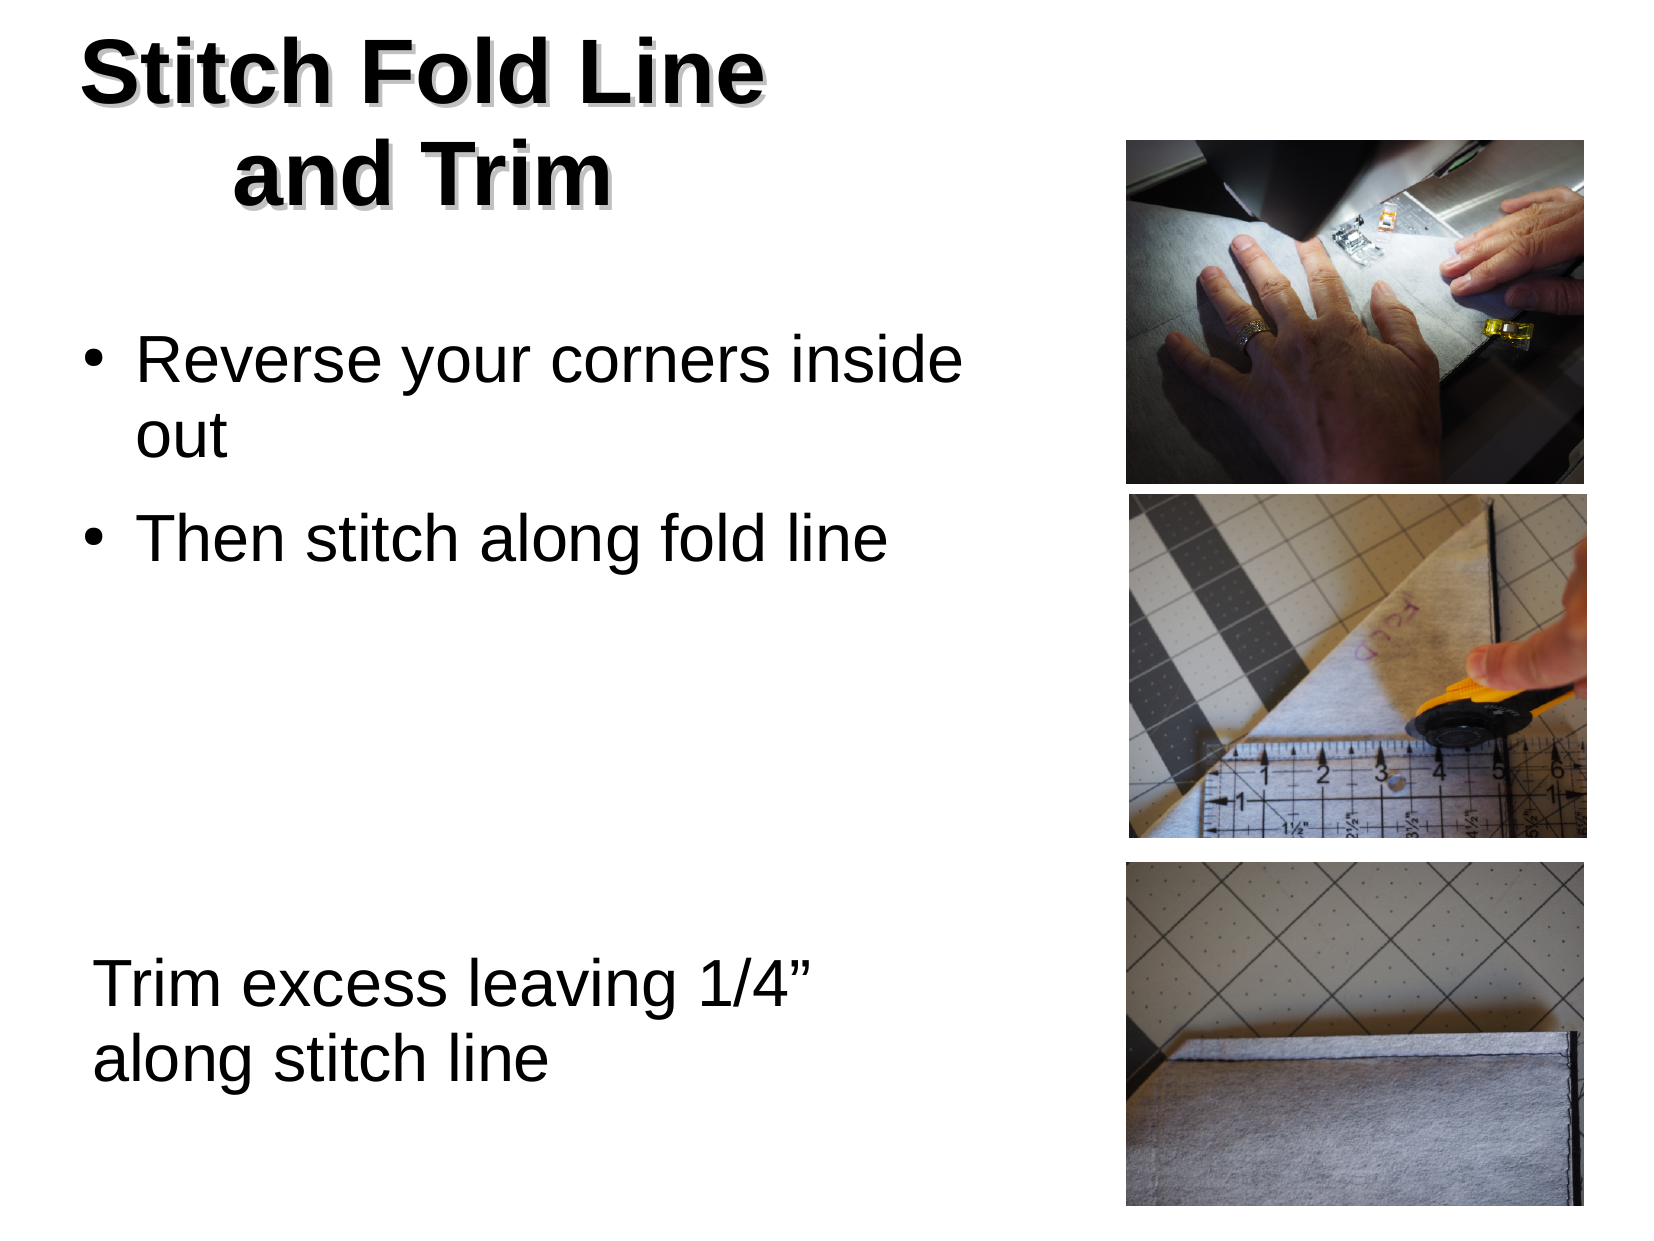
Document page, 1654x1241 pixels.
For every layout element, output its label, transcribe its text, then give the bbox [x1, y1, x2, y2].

picture [1126, 862, 1584, 1206]
title Stitch Fold Line and Trim [13, 20, 834, 226]
picture [1129, 494, 1587, 838]
picture [1126, 140, 1584, 484]
list Reverse your corners inside out Then stitch along fold line [64, 322, 968, 709]
list Trim excess leaving 1/4” along stitch line [21, 946, 892, 1127]
